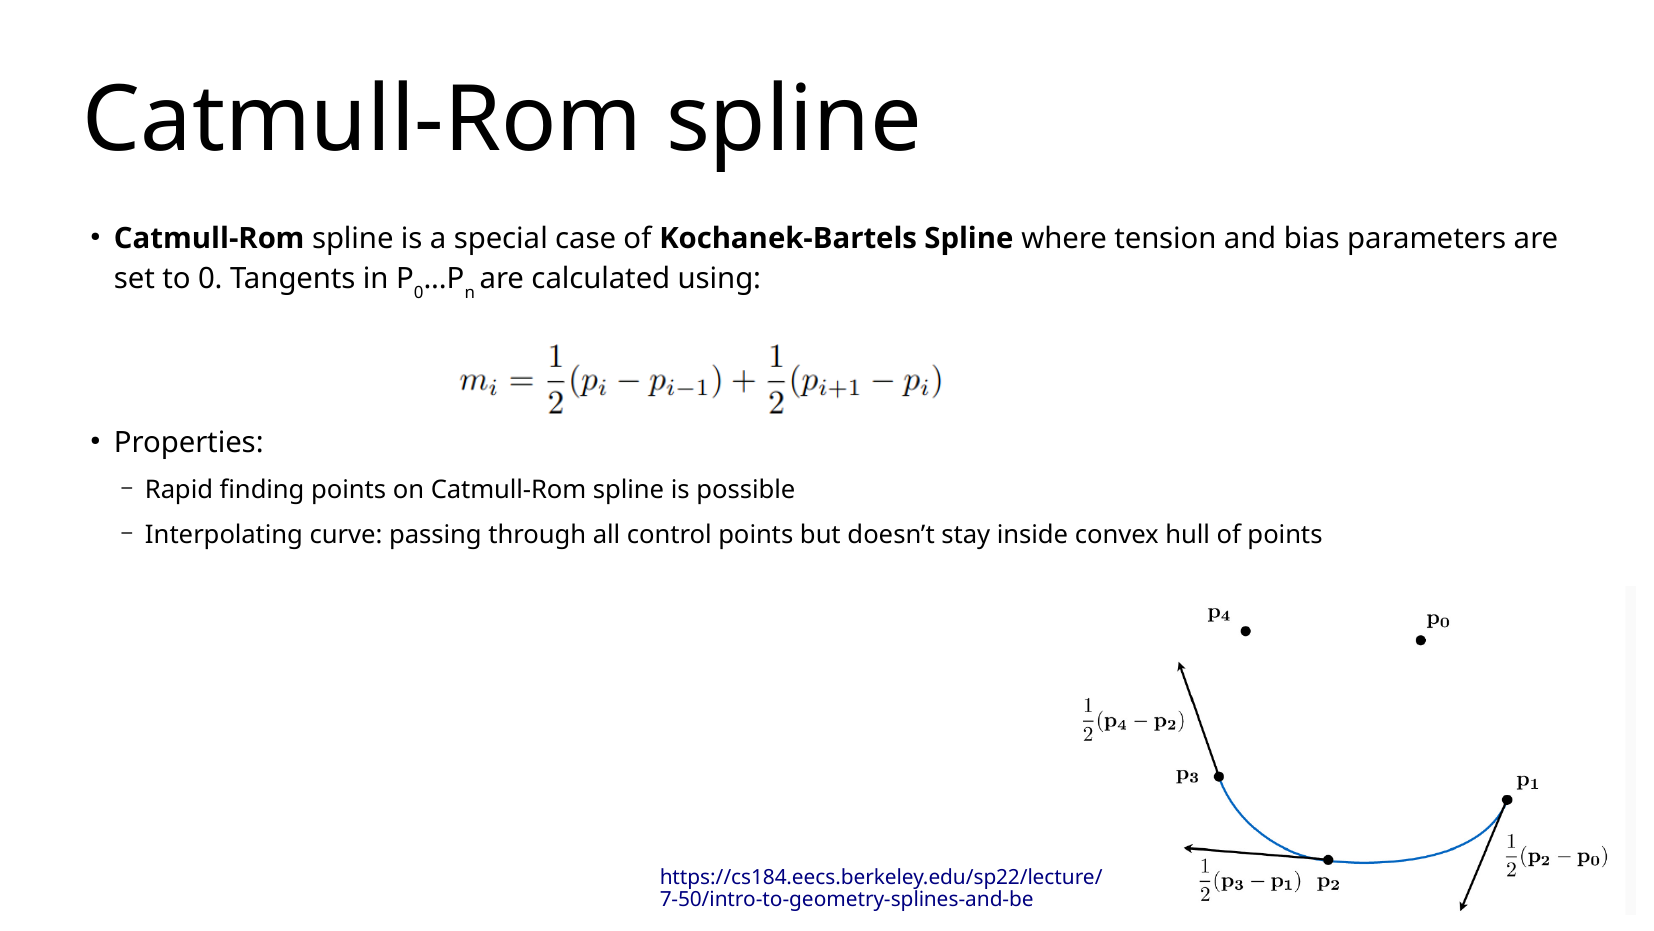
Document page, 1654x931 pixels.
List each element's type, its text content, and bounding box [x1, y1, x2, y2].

picture [450, 329, 954, 421]
picture [1065, 586, 1636, 916]
list Catmull-Rom spline is a special case of Kochanek-Bartels Spline where tension and bias parameters are set to 0. Tangents in P0...Pn are calculated using: Properties: Rapid finding points on Catmull-Rom spline is possible Interpolating curve: passing through all control points but doesn’t stay inside convex hull of points [82, 217, 1571, 556]
title Catmull-Rom spline [82, 37, 1571, 193]
text_box https://cs184.eecs.berkeley.edu/sp22/lecture/7-50/intro-to-geometry-splines-and-be [645, 855, 1126, 896]
